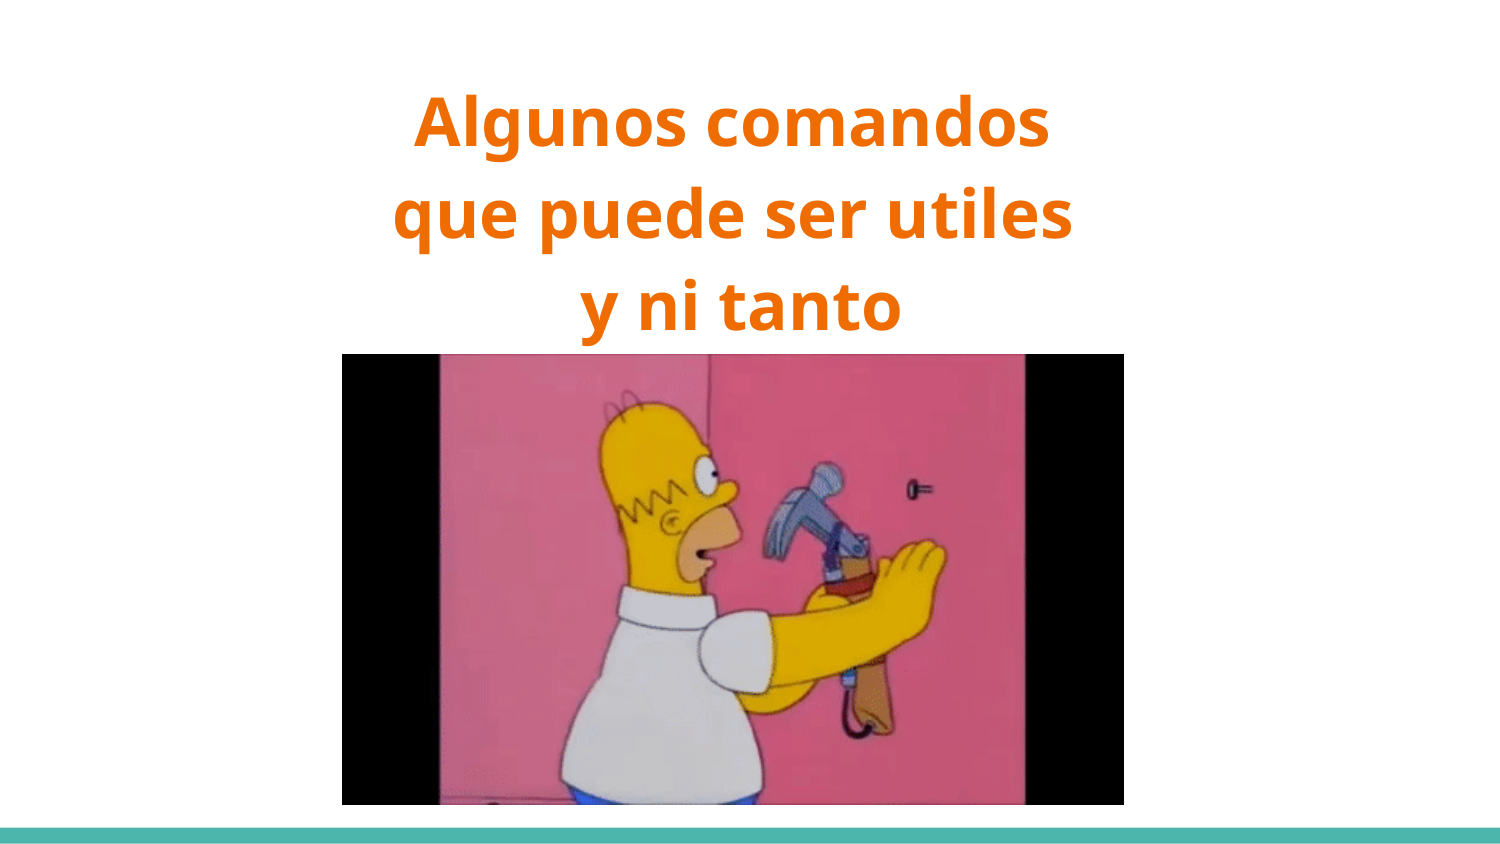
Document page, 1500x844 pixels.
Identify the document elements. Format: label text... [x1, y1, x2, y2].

title Algunos comandos que puede ser utiles y ni tanto [7, 59, 1477, 367]
picture [342, 354, 1124, 805]
